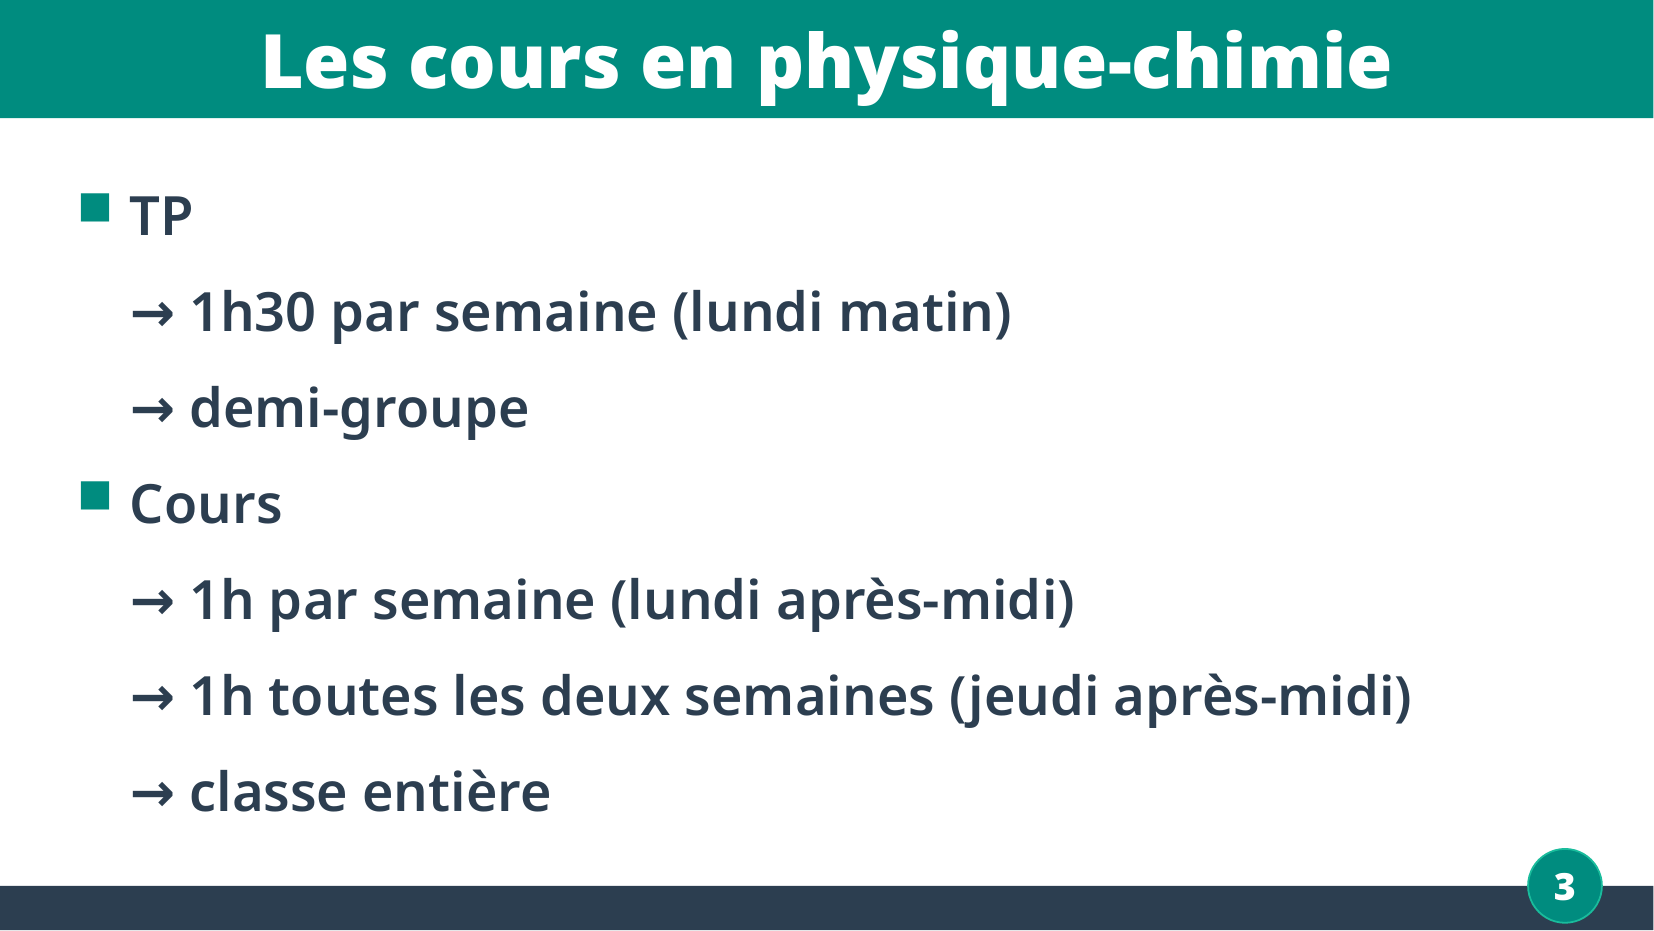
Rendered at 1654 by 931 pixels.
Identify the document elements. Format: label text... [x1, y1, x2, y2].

title Les cours en physique-chimie [59, 0, 1595, 118]
list TP → 1h30 par semaine (lundi matin) → demi-groupe Cours → 1h par semaine (lundi après-midi) → 1h toutes les deux semaines (jeudi après-midi) → classe entière [59, 177, 1595, 864]
